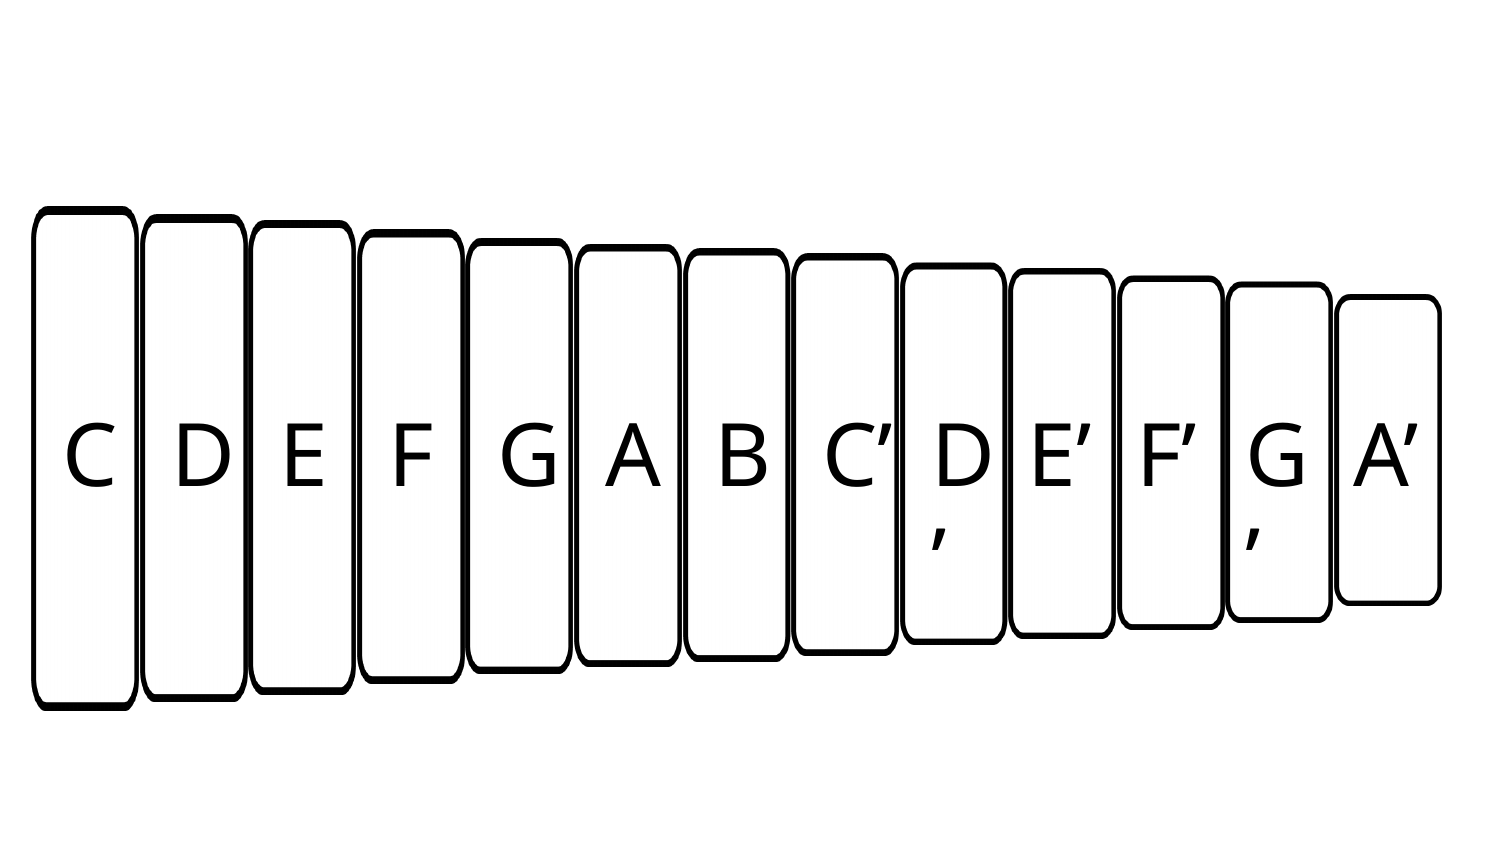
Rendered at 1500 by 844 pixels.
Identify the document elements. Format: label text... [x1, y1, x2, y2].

text_box D’ [916, 384, 1025, 625]
text_box C [47, 384, 126, 520]
text_box C’ [807, 384, 916, 520]
text_box E [264, 384, 343, 520]
text_box F [373, 384, 452, 520]
text_box F’ [1121, 384, 1215, 520]
text_box G’ [1229, 384, 1339, 625]
text_box A’ [1338, 384, 1448, 520]
text_box D [156, 384, 235, 520]
text_box B [699, 384, 777, 520]
text_box E’ [1012, 384, 1121, 520]
picture [31, 167, 1469, 711]
text_box A [590, 384, 669, 520]
text_box G [482, 384, 560, 520]
